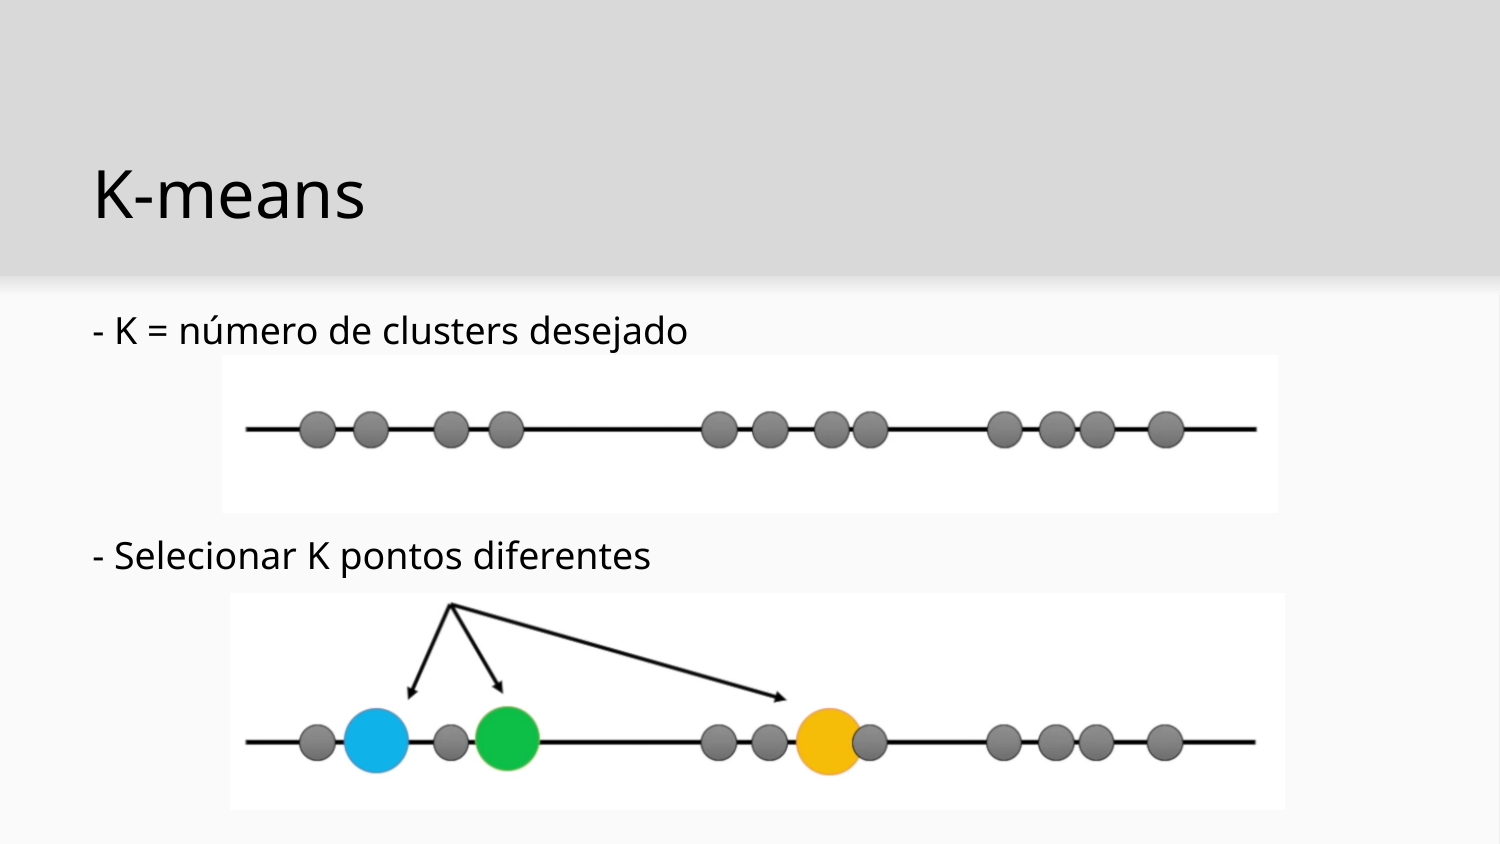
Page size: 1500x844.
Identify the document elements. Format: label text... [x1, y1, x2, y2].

list - K = número de clusters desejado - Selecionar K pontos diferentes [77, 292, 1422, 687]
title K-means [77, 121, 1427, 248]
picture [222, 355, 1278, 513]
picture [230, 593, 1285, 811]
